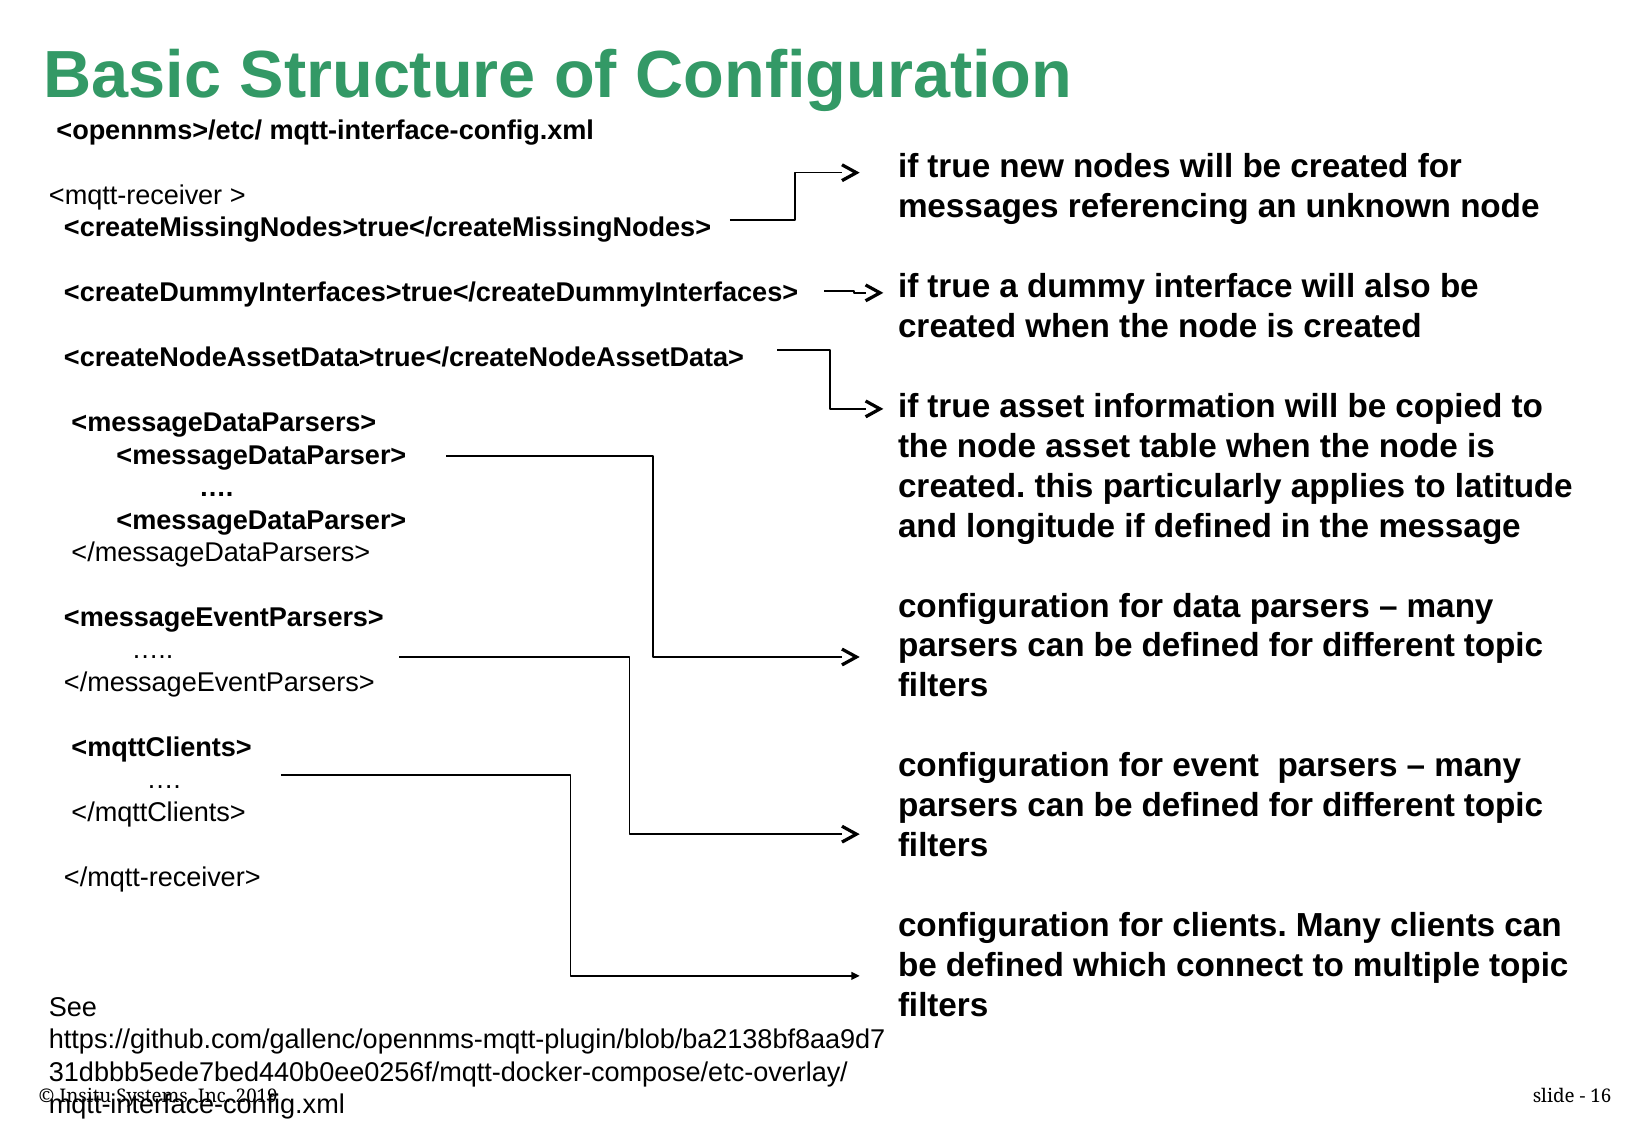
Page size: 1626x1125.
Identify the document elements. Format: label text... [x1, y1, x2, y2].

text_box if true new nodes will be created for messages referencing an unknown node if true a dummy interface will also be created when the node is created if true asset information will be copied to the node asset table when the node is created. this particularly applies to latitude and longitude if defined in the message configuration for data parsers – many parsers can be defined for different topic filters configuration for event parsers – many parsers can be defined for different topic filters configuration for clients. Many clients can be defined which connect to multiple topic filters [883, 137, 1593, 1071]
text_box <opennms>/etc/ mqtt-interface-config.xml <mqtt-receiver > <createMissingNodes>true</createMissingNodes> <createDummyInterfaces>true</createDummyInterfaces> <createNodeAssetData>true</createNodeAssetData> <messageDataParsers> <messageDataParser> …. <messageDataParser> </messageDataParsers> <messageEventParsers> ….. </messageEventParsers> <mqttClients> …. </mqttClients> </mqtt-receiver> See https://github.com/gallenc/opennms-mqtt-plugin/blob/ba2138bf8aa9d731dbbb5ede7bed440b0ee0256f/mqtt-docker-compose/etc-overlay/mqtt-interface-config.xml [34, 104, 907, 1125]
title Basic Structure of Configuration [28, 34, 1167, 105]
